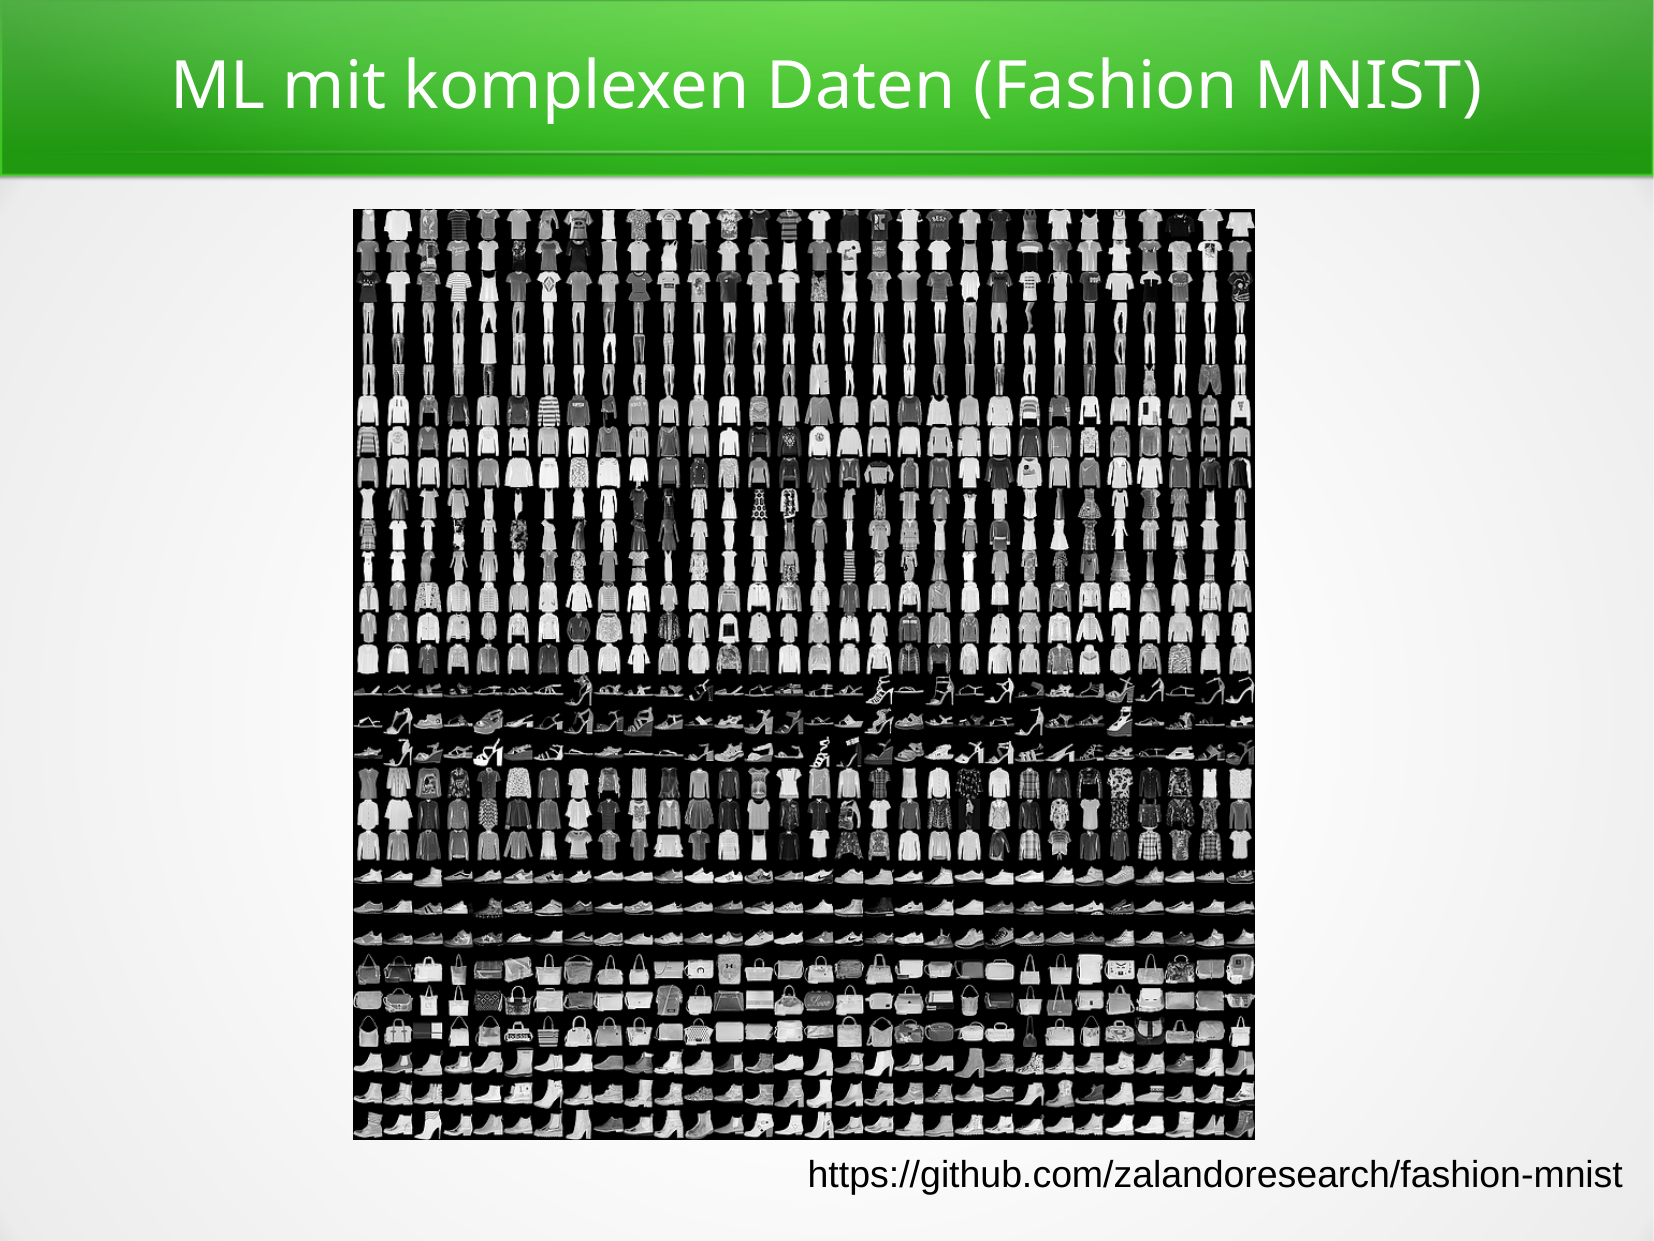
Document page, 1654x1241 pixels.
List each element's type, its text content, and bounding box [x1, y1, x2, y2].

picture [0, 0, 1654, 1241]
title ML mit komplexen Daten (Fashion MNIST) [82, 11, 1571, 154]
text_box https://github.com/zalandoresearch/fashion-mnist [792, 1146, 1639, 1204]
